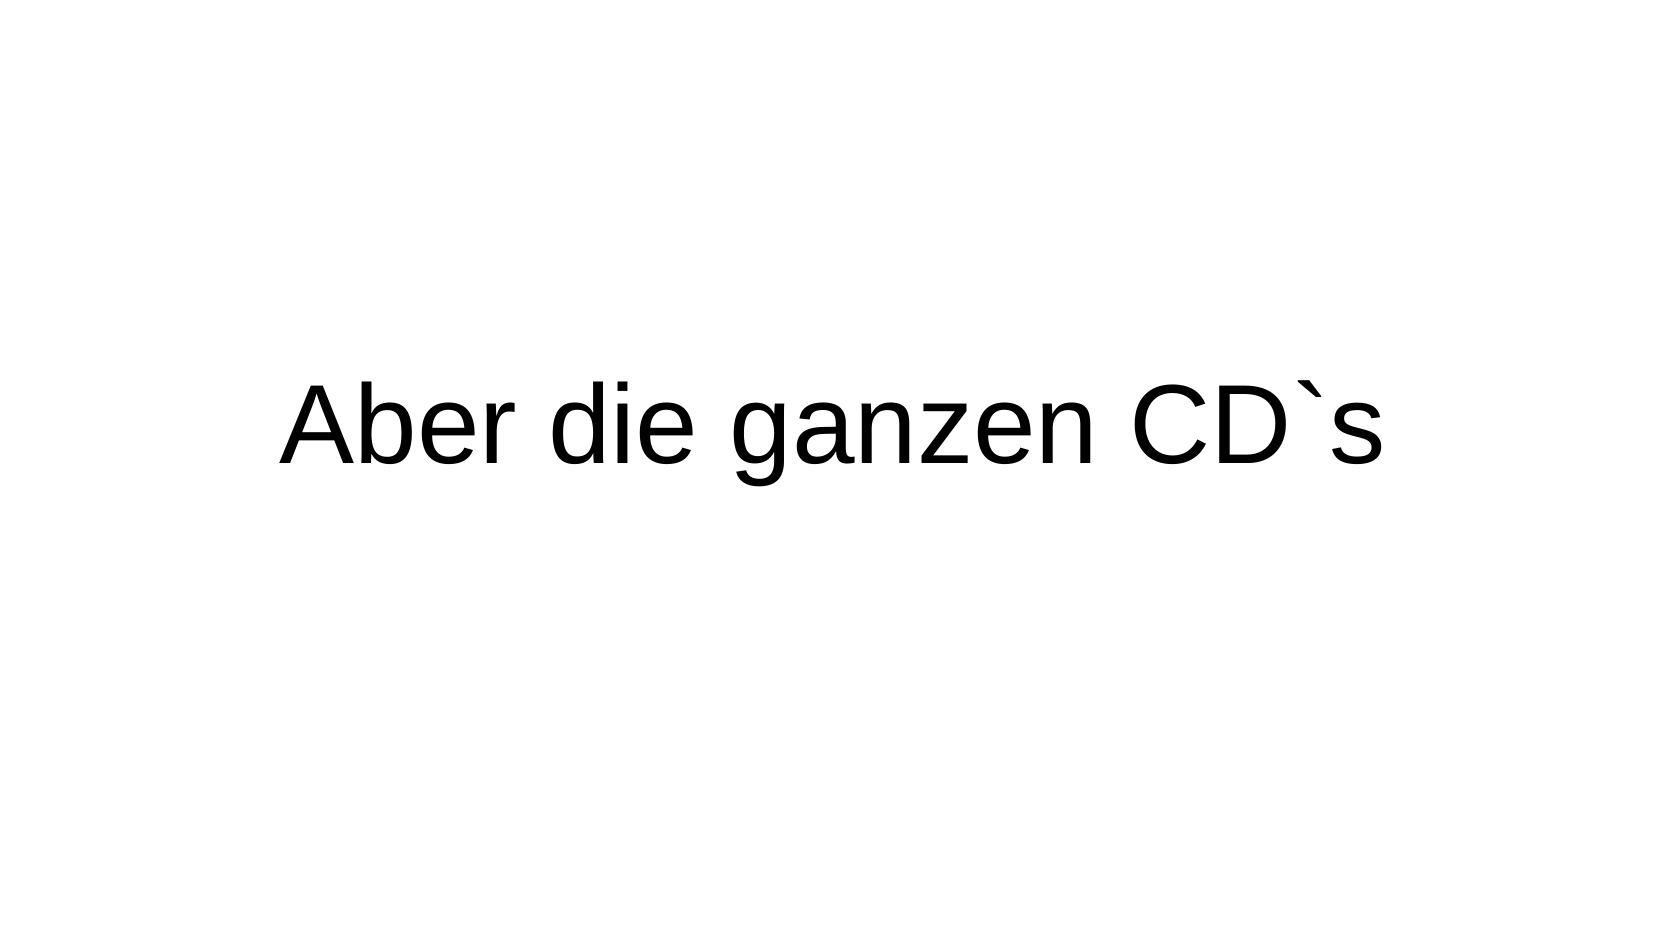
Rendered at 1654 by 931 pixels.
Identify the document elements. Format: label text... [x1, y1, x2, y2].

text_box Aber die ganzen CD`s [47, 354, 1619, 505]
